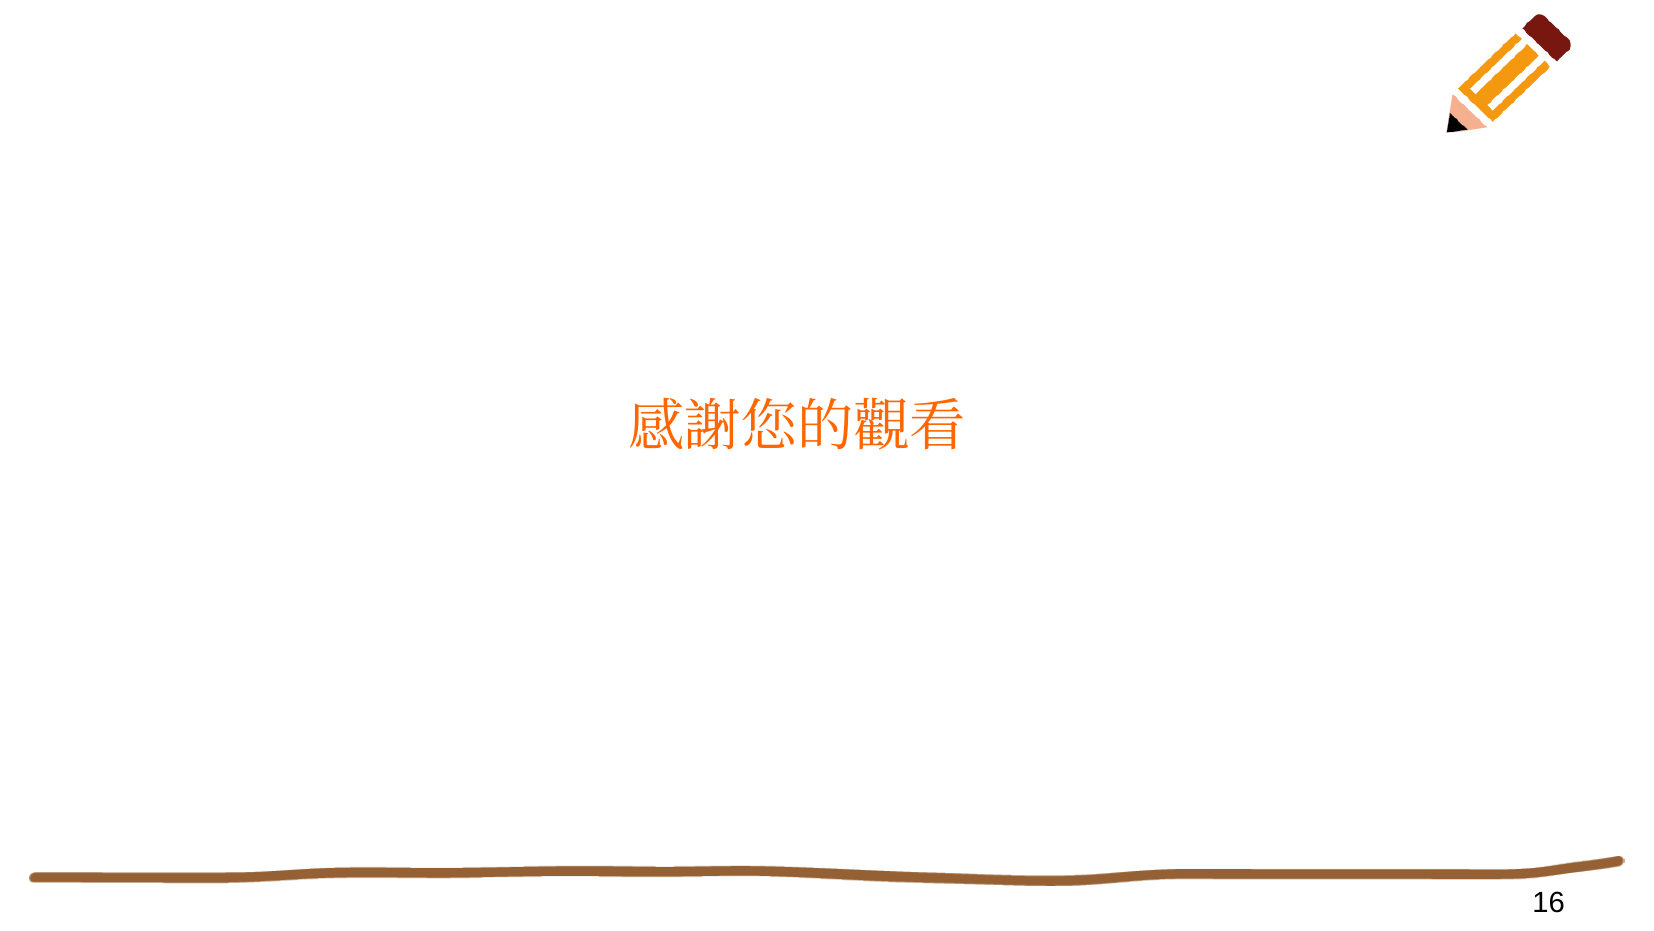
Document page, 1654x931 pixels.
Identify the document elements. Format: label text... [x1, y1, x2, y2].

title 感謝您的觀看 [118, 369, 1477, 473]
picture [1446, 14, 1571, 133]
picture [29, 856, 1625, 886]
